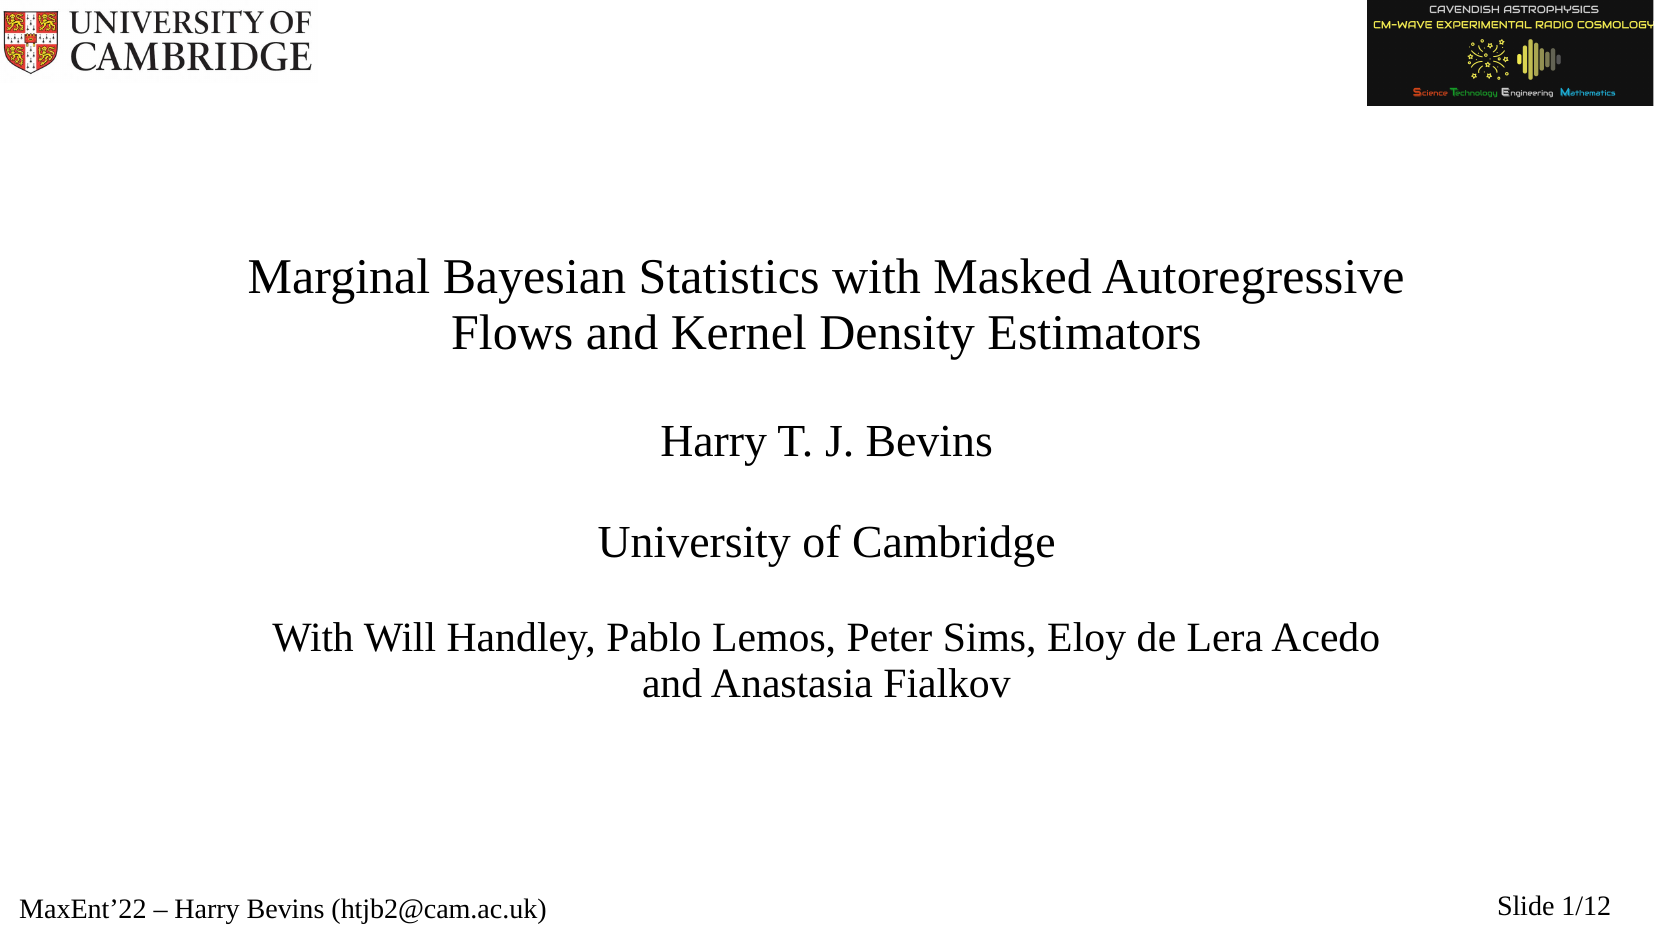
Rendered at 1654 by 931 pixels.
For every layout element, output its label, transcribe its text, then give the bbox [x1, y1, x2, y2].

picture [0, 0, 318, 83]
picture [1367, 0, 1654, 107]
text_box Slide 1/12 [1482, 880, 1636, 931]
text_box Marginal Bayesian Statistics with Masked Autoregressive Flows and Kernel Density Estimators Harry T. J. Bevins University of Cambridge With Will Handley, Pablo Lemos, Peter Sims, Eloy de Lera Acedo and Anastasia Fialkov [230, 242, 1424, 714]
text_box MaxEnt’22 – Harry Bevins (htjb2@cam.ac.uk) [4, 883, 1169, 931]
